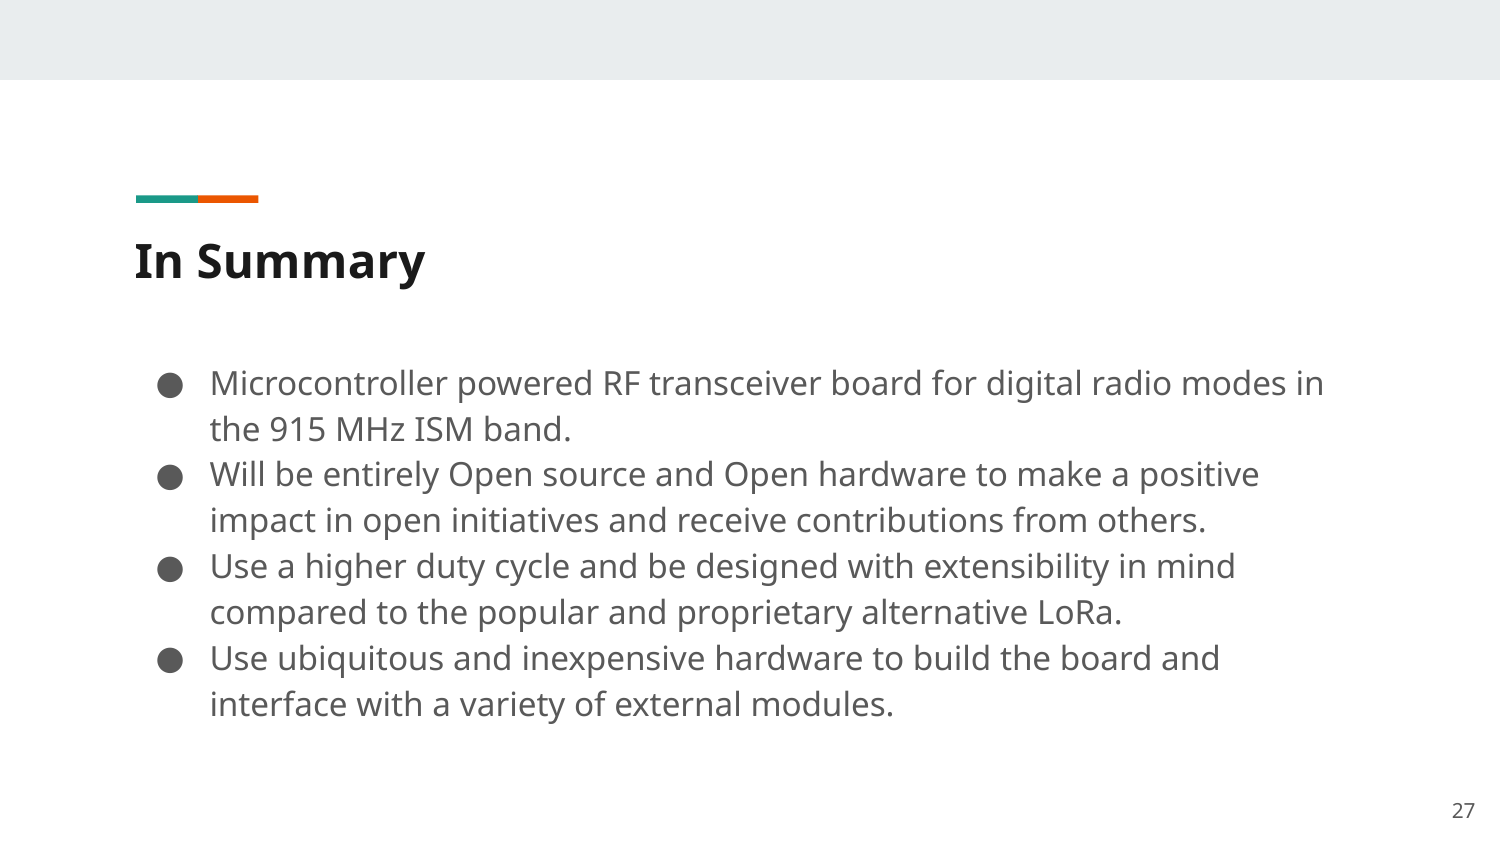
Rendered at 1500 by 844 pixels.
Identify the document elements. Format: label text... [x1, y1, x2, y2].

title In Summary [119, 216, 1381, 305]
slide_number <number> [1400, 779, 1491, 844]
list Microcontroller powered RF transceiver board for digital radio modes in the 915 MHz ISM band. Will be entirely Open source and Open hardware to make a positive impact in open initiatives and receive contributions from others. Use a higher duty cycle and be designed with extensibility in mind compared to the popular and proprietary alternative LoRa. Use ubiquitous and inexpensive hardware to build the board and interface with a variety of external modules. [119, 341, 1381, 739]
